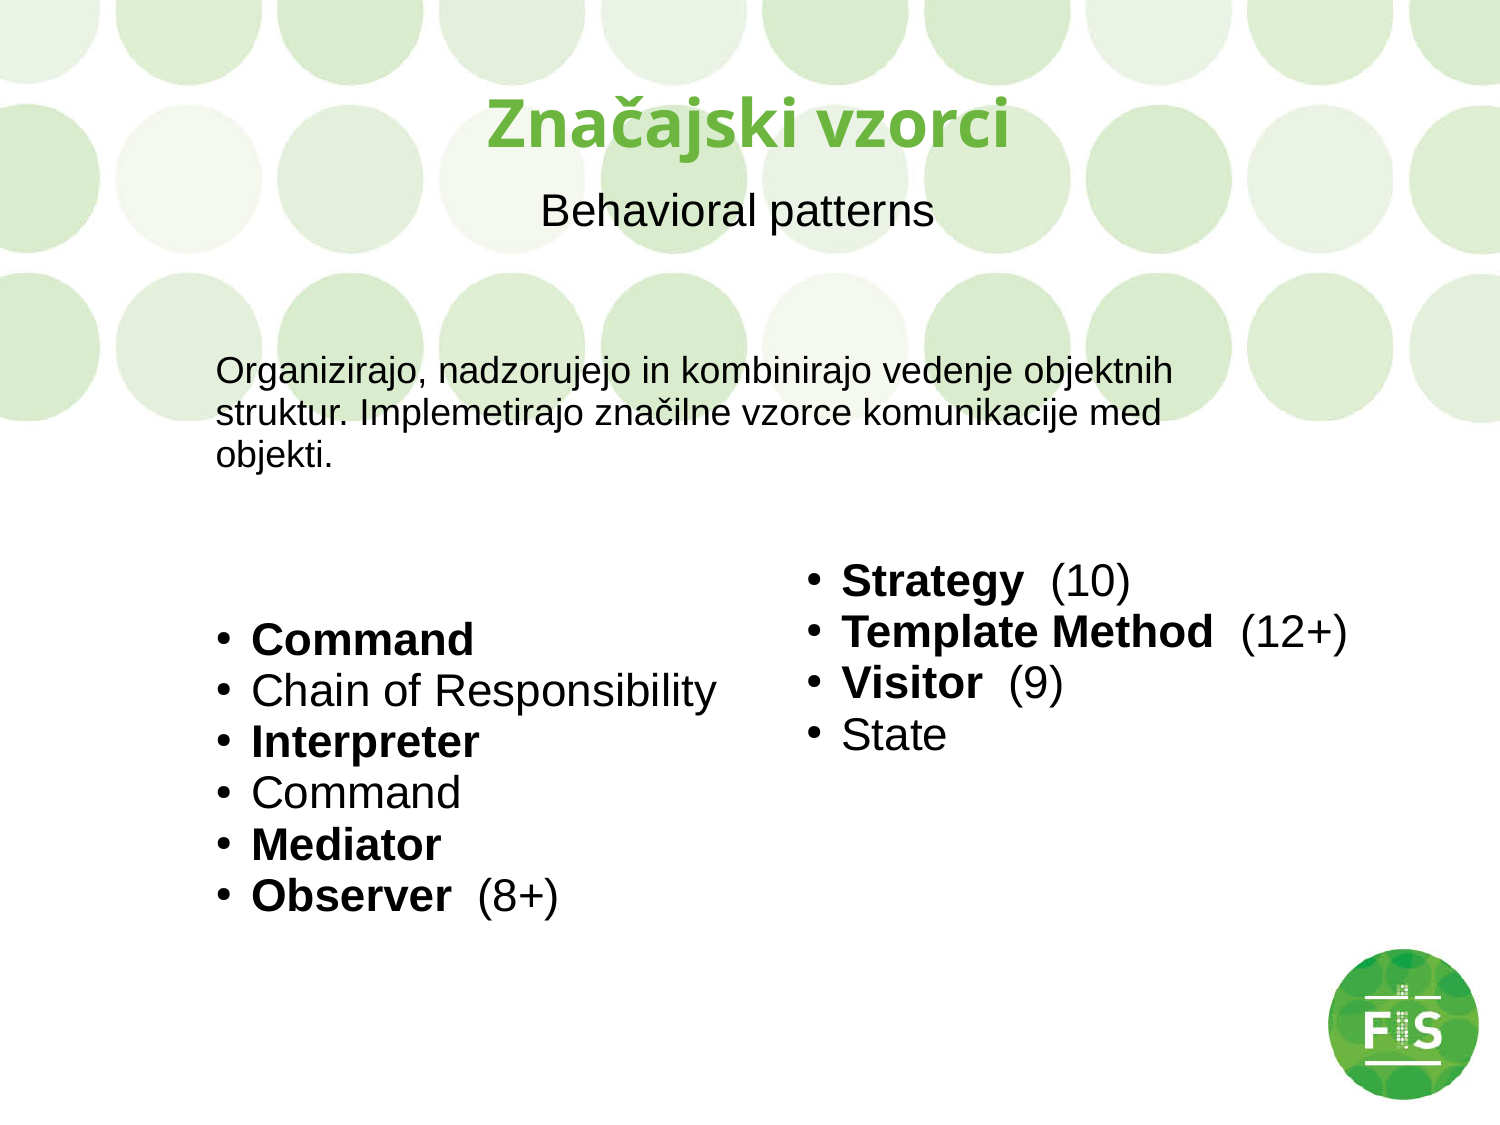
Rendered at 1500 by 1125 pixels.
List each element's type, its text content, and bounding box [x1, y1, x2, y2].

text_box Strategy (10) Template Method (12+) Visitor (9) State [791, 496, 1371, 1111]
picture [0, 0, 1500, 1125]
text_box Behavioral patterns [248, 177, 1229, 244]
text_box Organizirajo, nadzorujejo in kombinirajo vedenje objektnih struktur. Implemetirajo značilne vzorce komunikacije med objekti. [200, 342, 1288, 519]
title Značajski vzorci [75, 82, 1425, 233]
text_box Command Chain of Responsibility Interpreter Command Mediator Observer (8+) [200, 555, 791, 1063]
